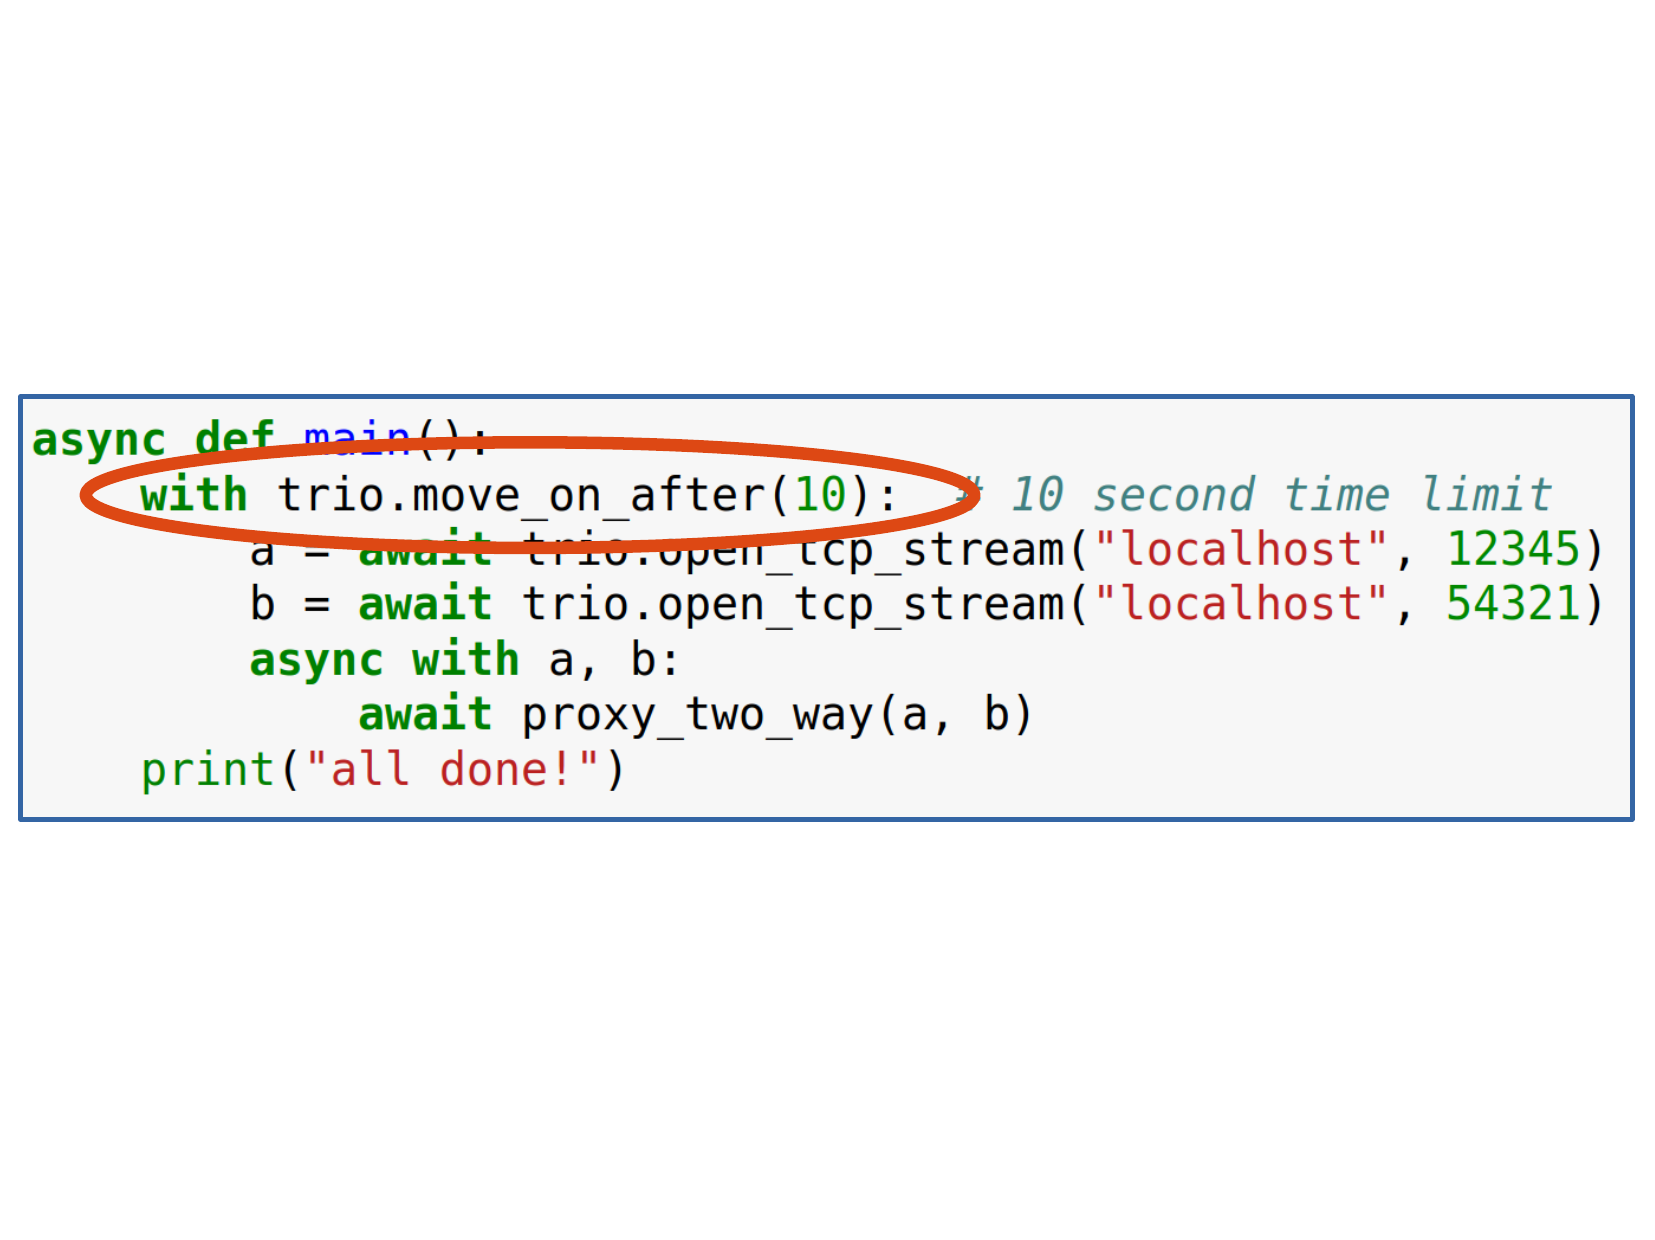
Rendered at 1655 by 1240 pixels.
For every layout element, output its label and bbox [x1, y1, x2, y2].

picture [22, 398, 1630, 817]
